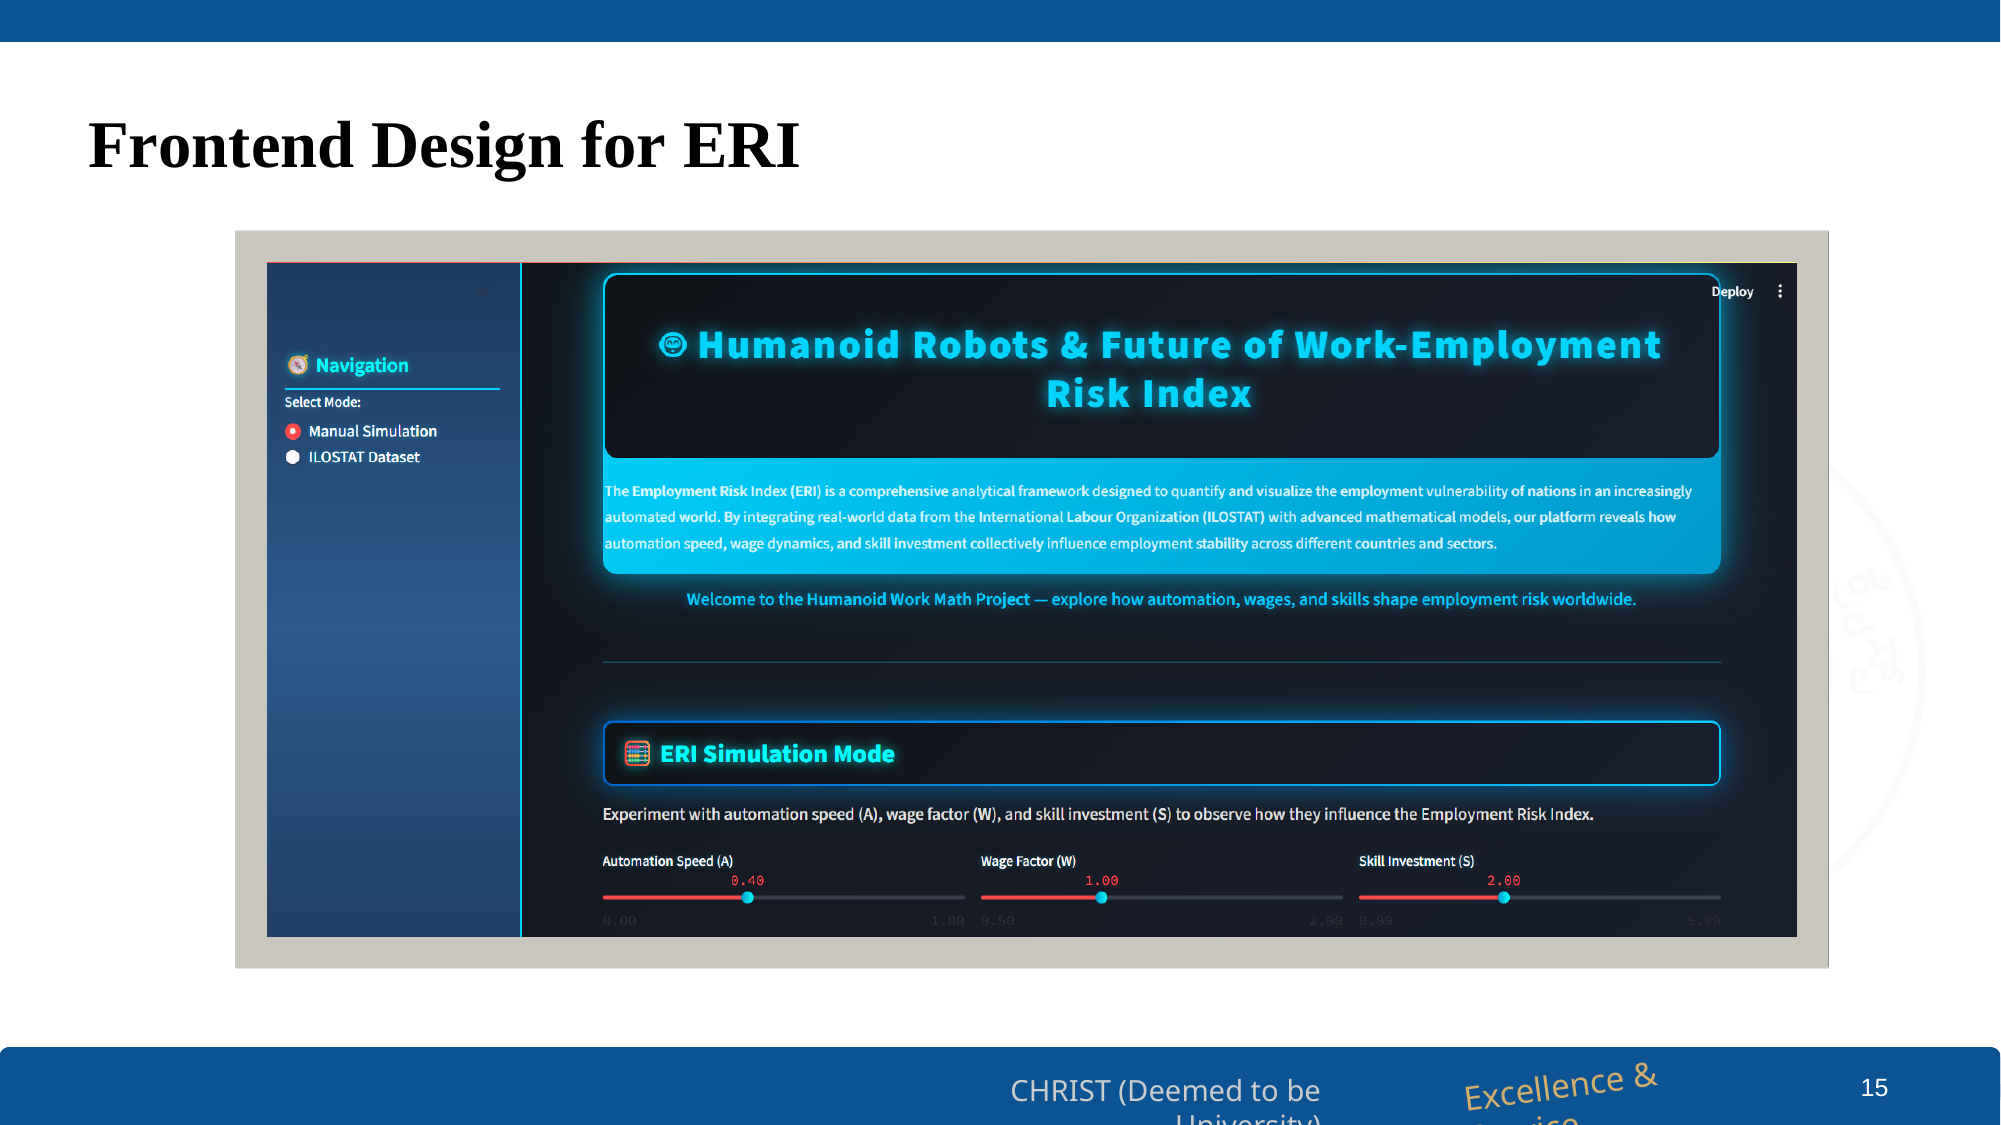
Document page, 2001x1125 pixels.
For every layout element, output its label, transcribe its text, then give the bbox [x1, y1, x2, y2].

picture [266, 261, 1798, 937]
title Frontend Design for ERI [68, 80, 1932, 206]
text_box [1840, 1051, 1961, 1118]
